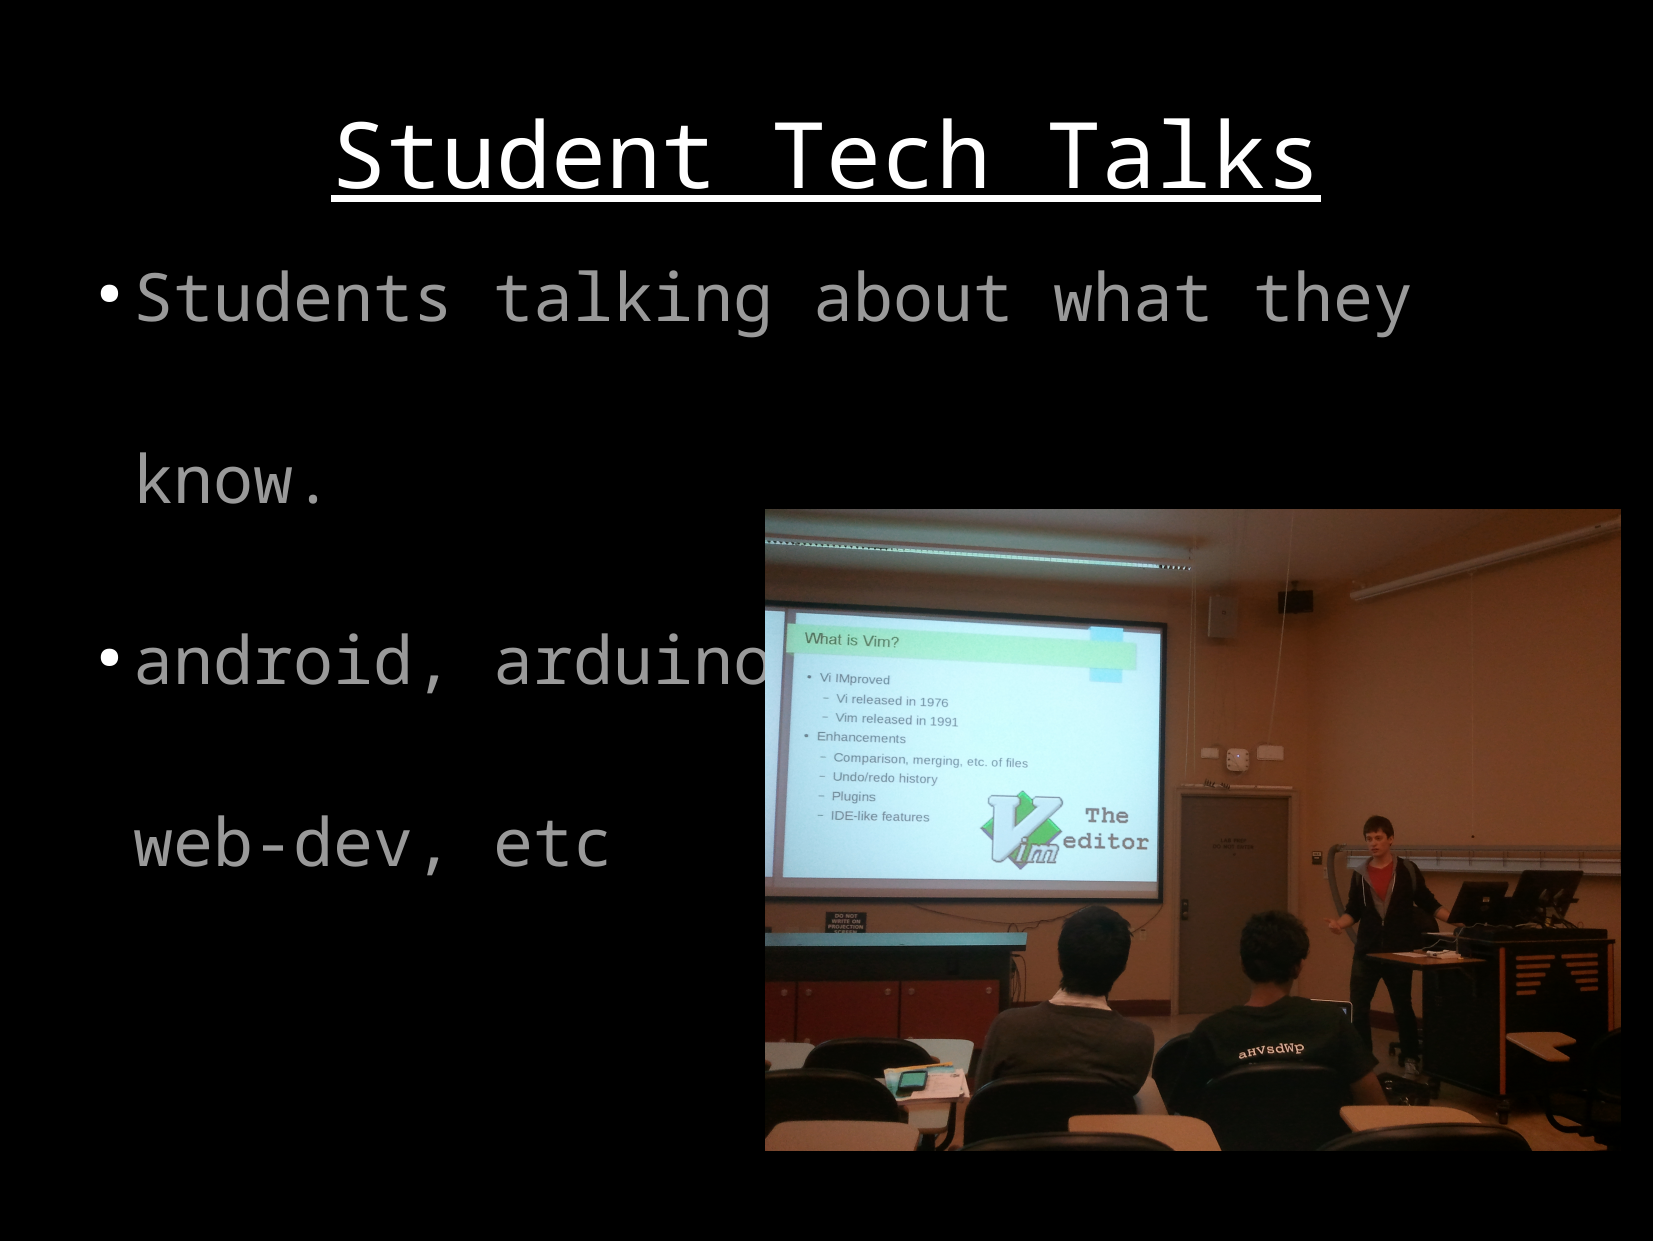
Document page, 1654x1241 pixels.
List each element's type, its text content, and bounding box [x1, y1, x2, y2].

title Student Tech Talks [82, 49, 1571, 257]
subtitle Students talking about what they know. android, arduino, web-dev, etc [97, 295, 1576, 751]
picture [765, 509, 1621, 1151]
